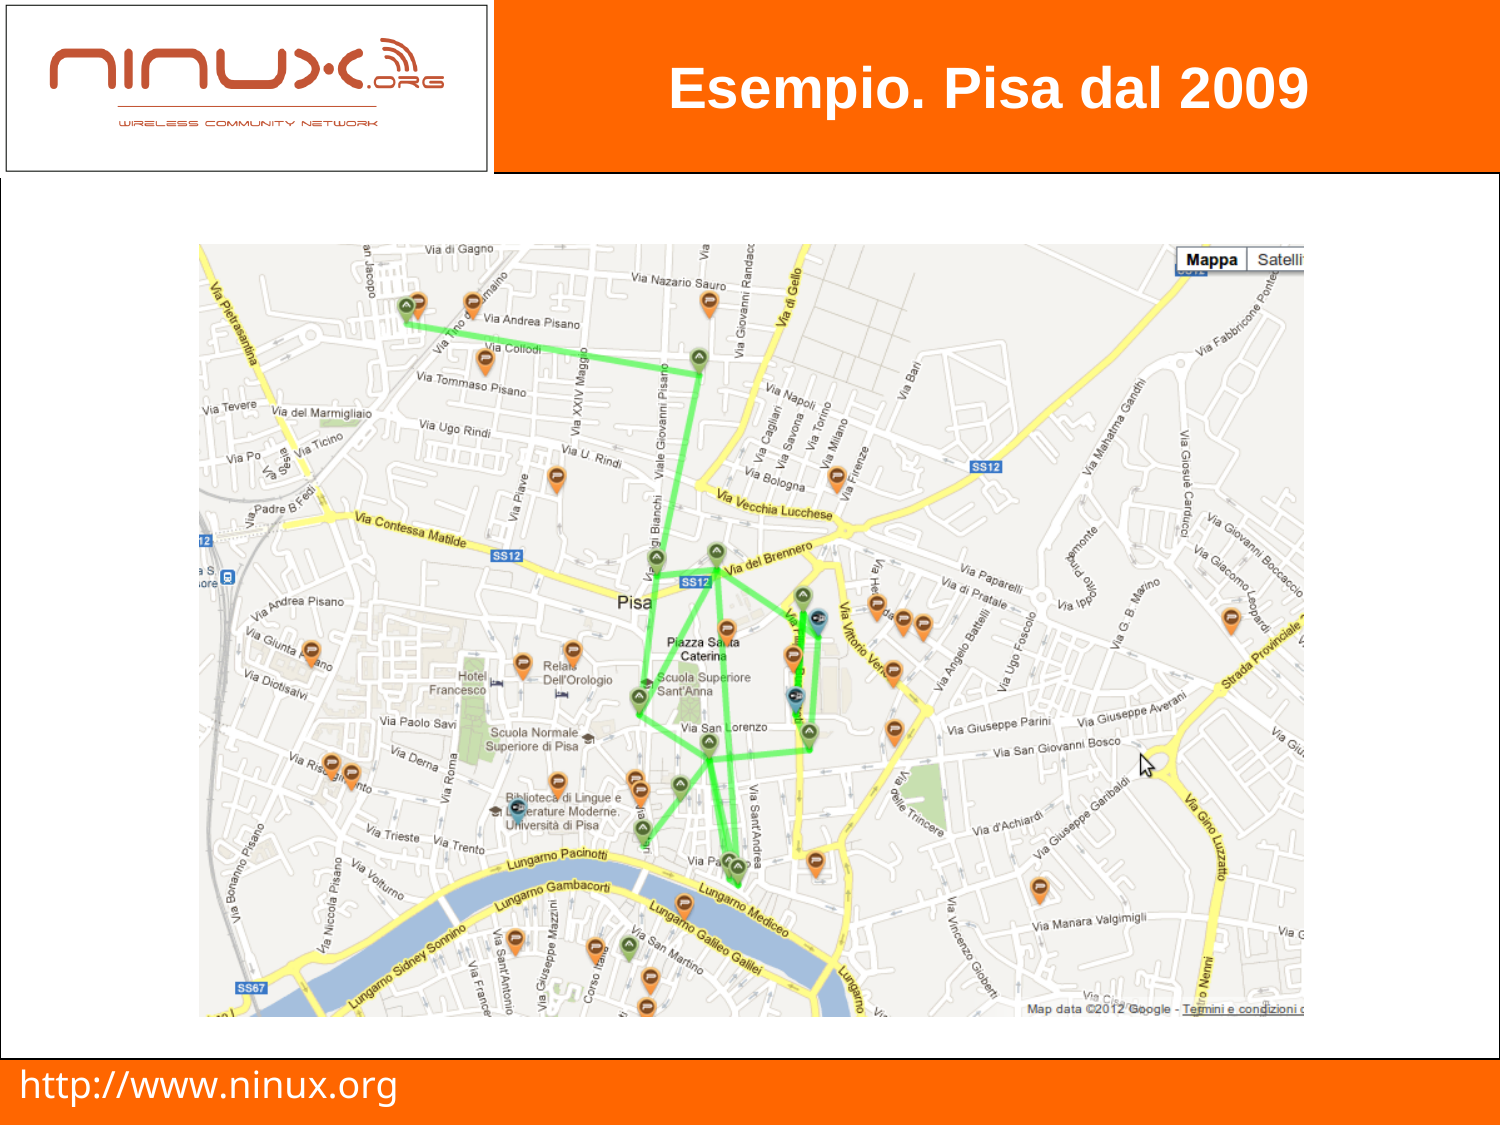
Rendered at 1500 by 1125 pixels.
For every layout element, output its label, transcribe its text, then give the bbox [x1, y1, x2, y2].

picture [0, 0, 494, 178]
text_box http://www.ninux.org [3, 1053, 1159, 1125]
picture [199, 244, 1304, 1017]
title Esempio. Pisa dal 2009 [495, 17, 1500, 160]
